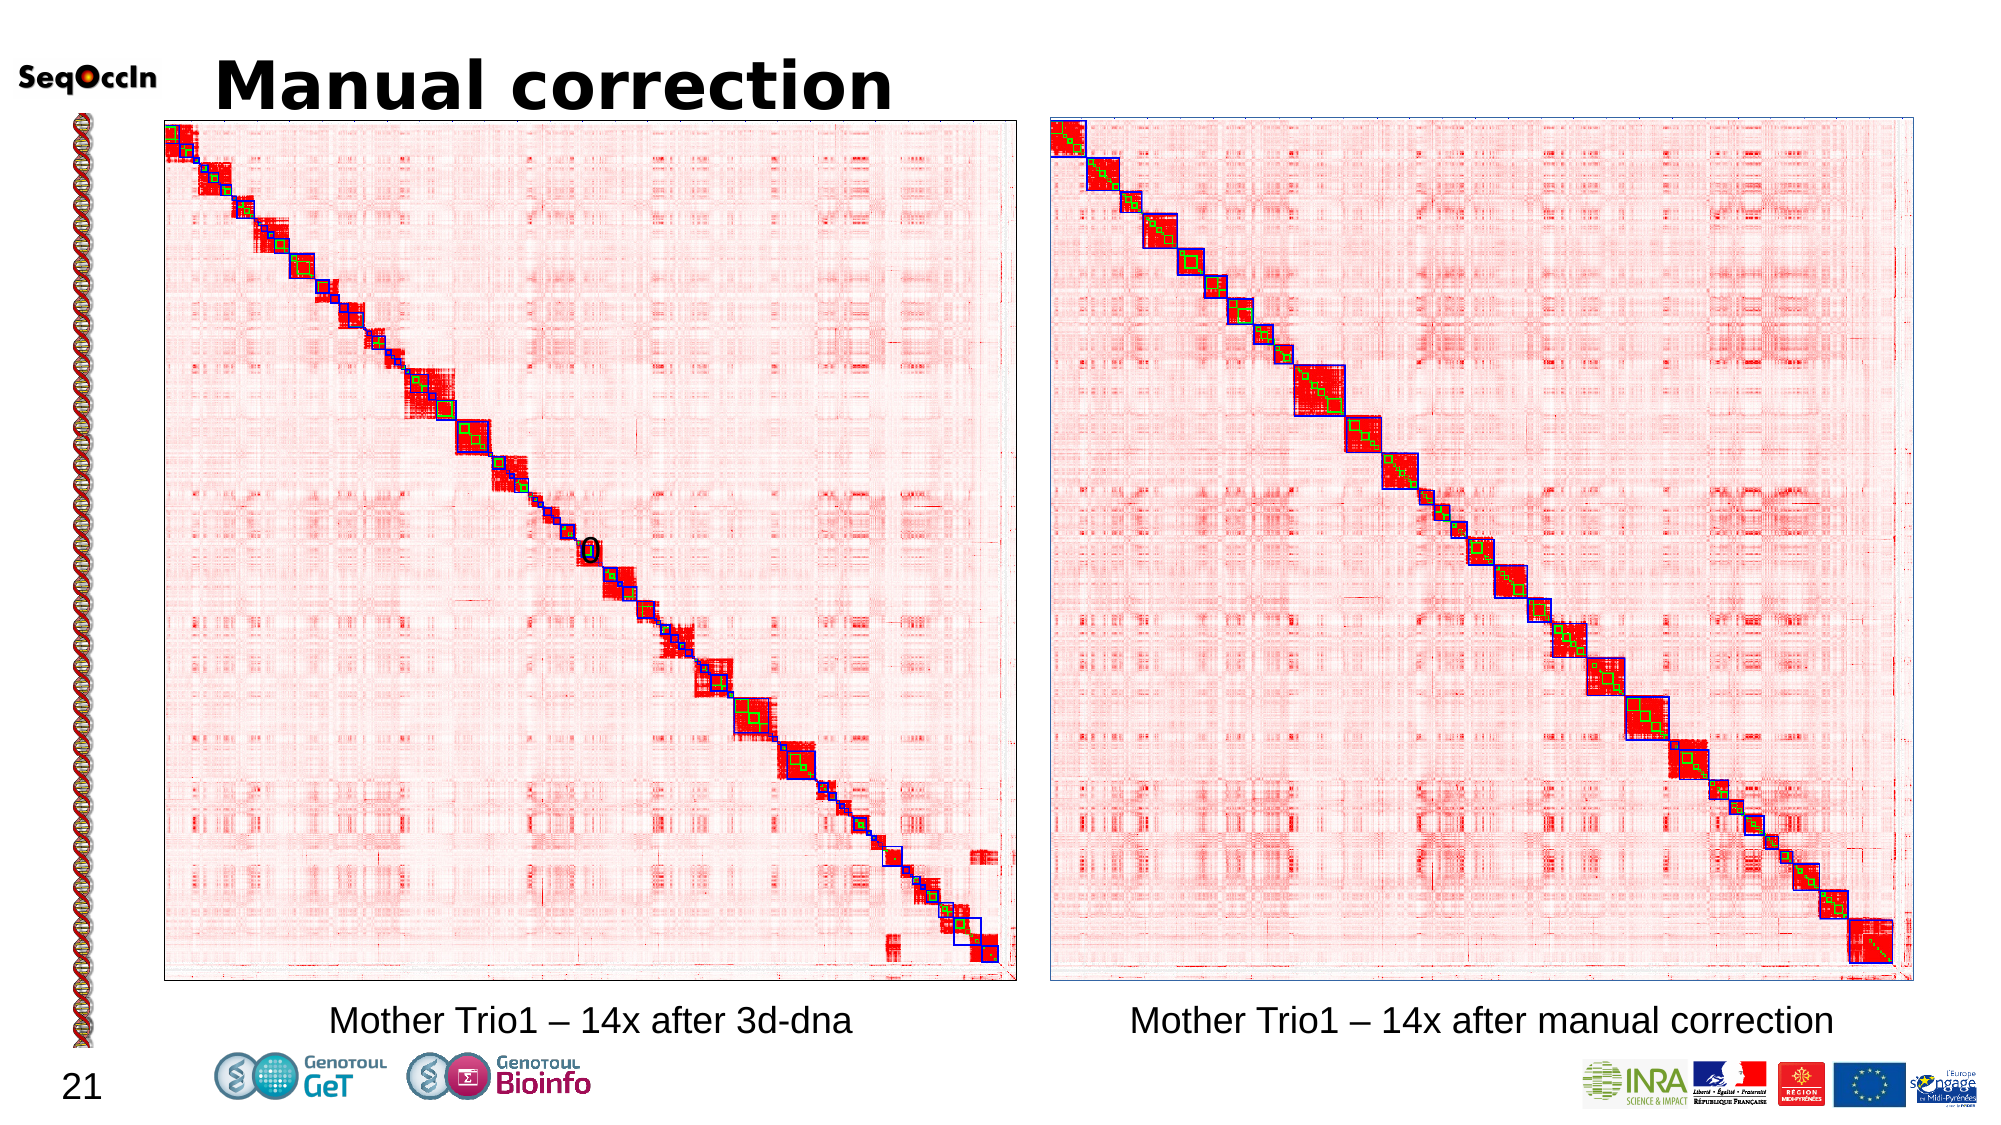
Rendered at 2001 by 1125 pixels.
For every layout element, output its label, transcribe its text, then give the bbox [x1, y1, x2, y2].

picture [165, 120, 1017, 981]
text_box Mother Trio1 – 14x after 3d-dna [313, 992, 868, 1049]
picture [1581, 1059, 1689, 1109]
picture [13, 58, 162, 99]
picture [208, 1046, 392, 1106]
picture [400, 1049, 597, 1106]
picture [73, 113, 91, 1048]
picture [1778, 1062, 1825, 1106]
picture [1051, 118, 1914, 981]
picture [1832, 1061, 1983, 1111]
title Manual correction [198, 21, 1924, 130]
text_box Mother Trio1 – 14x after manual correction [1114, 992, 1850, 1049]
